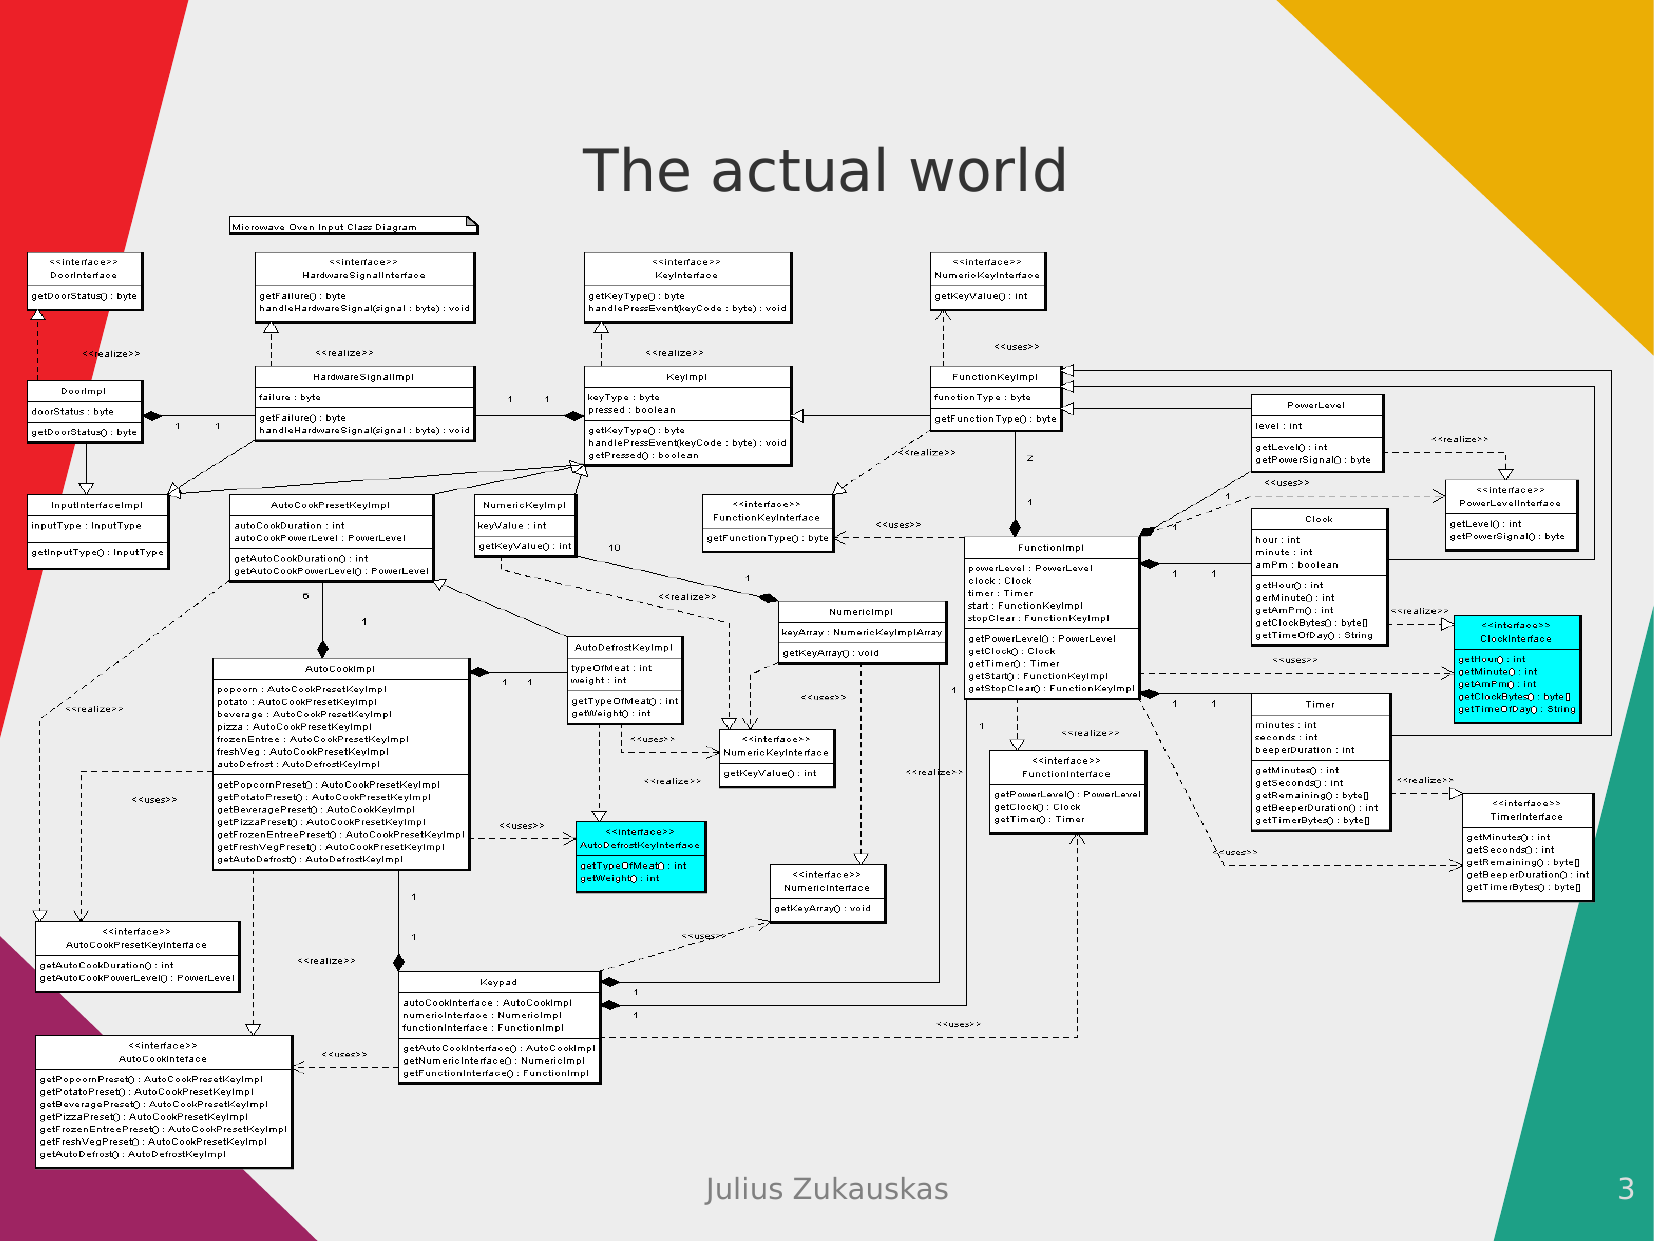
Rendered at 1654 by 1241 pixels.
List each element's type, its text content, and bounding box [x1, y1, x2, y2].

picture [23, 212, 1642, 1170]
title The actual world [114, 73, 1539, 212]
